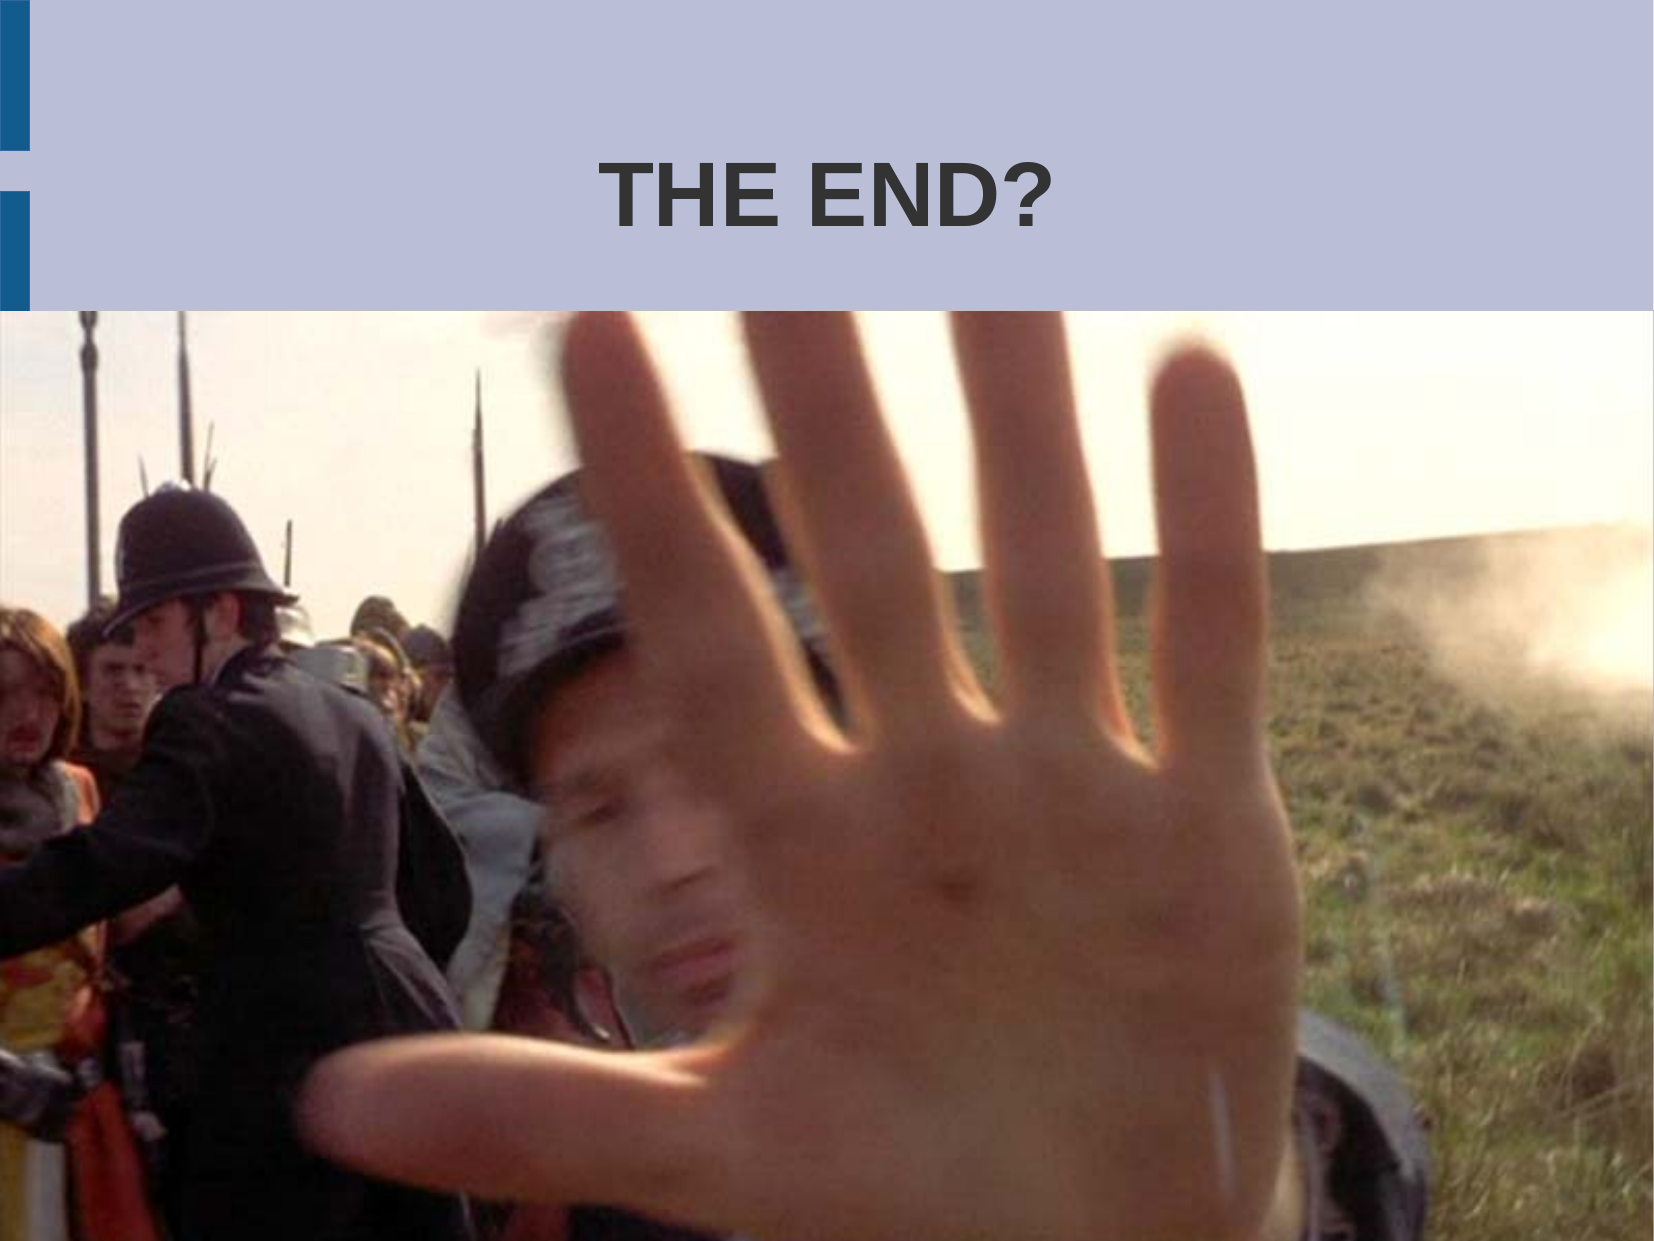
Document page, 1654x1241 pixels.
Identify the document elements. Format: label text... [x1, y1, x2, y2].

title THE END? [121, 91, 1534, 299]
picture [0, 311, 1654, 1241]
